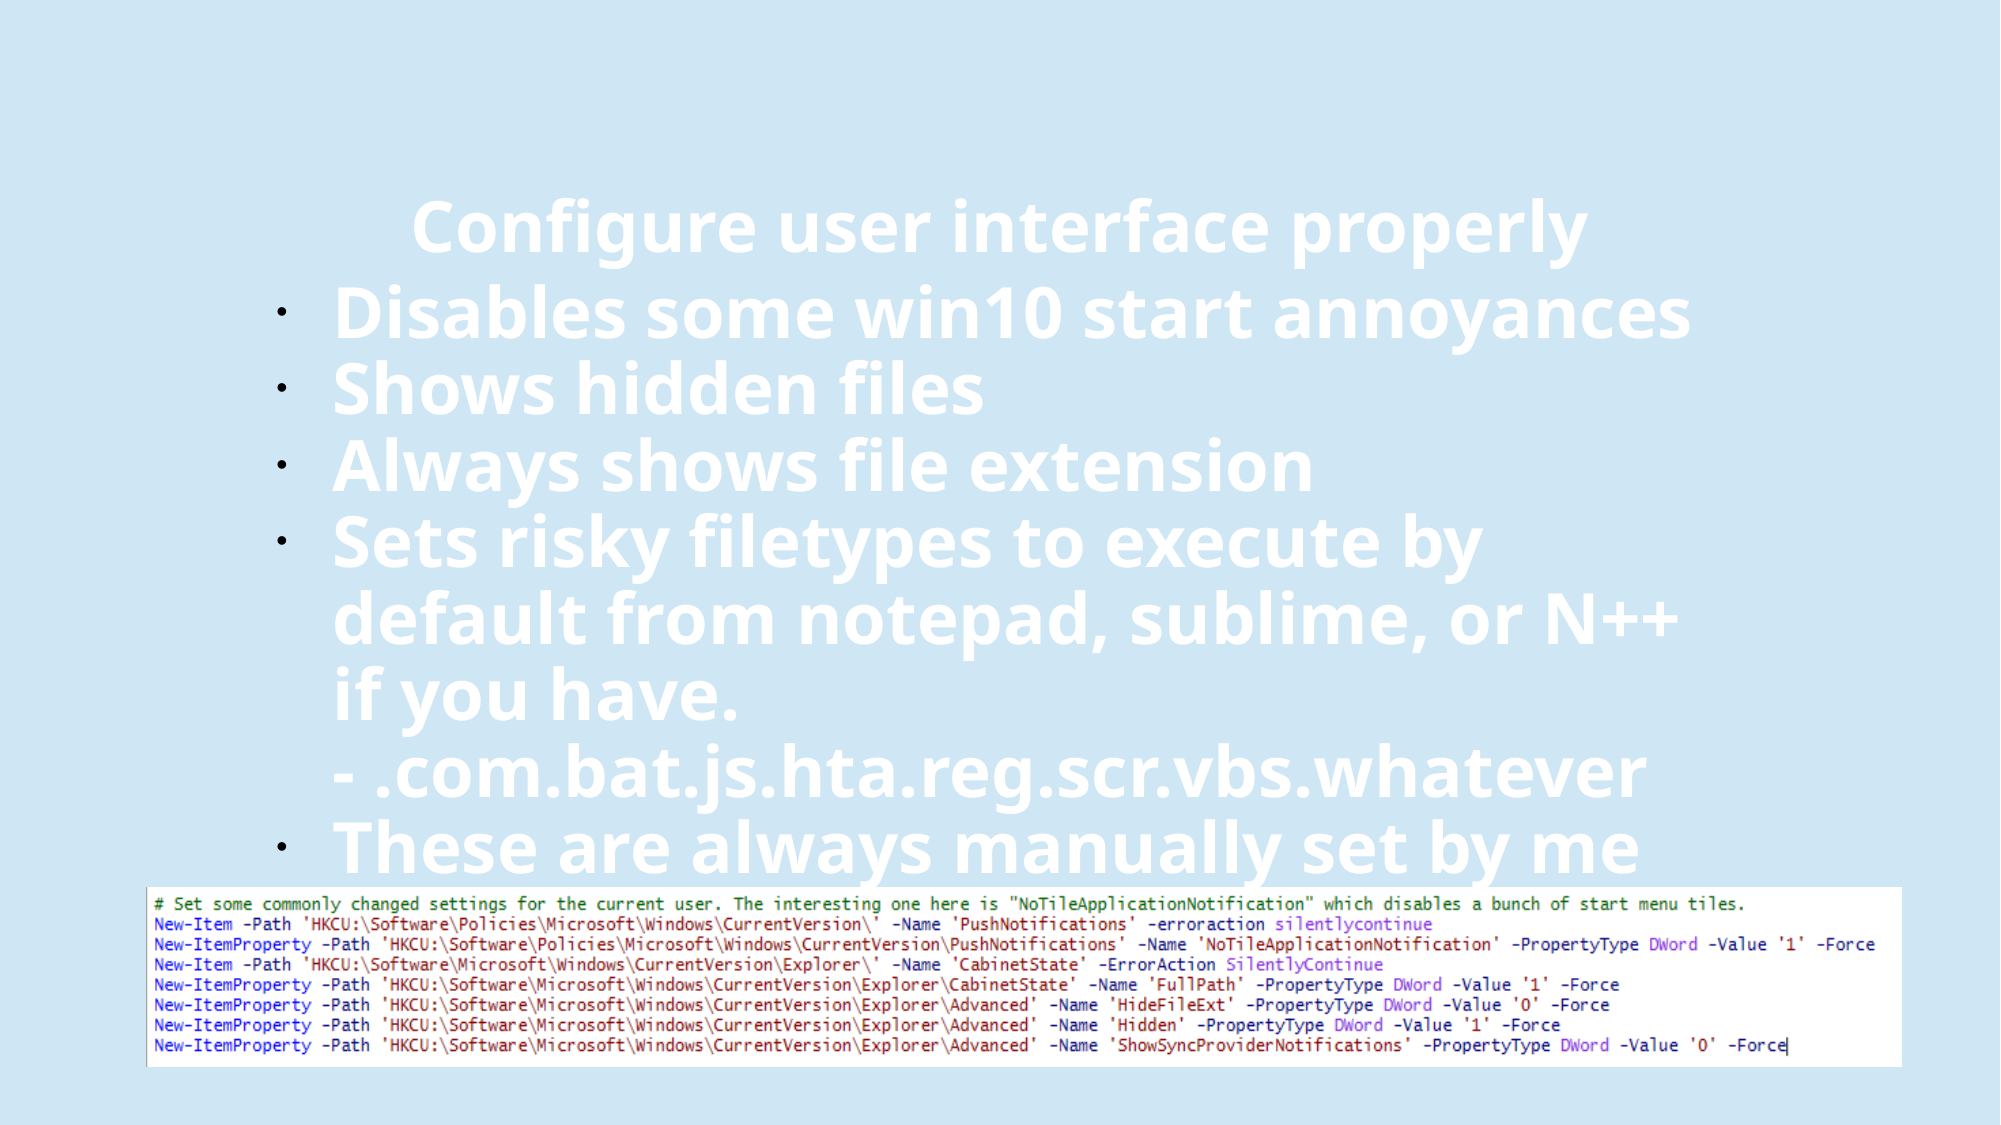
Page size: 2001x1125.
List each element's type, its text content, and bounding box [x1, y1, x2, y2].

subtitle Disables some win10 start annoyances Shows hidden files Always shows file extension Sets risky filetypes to execute by default from notepad, sublime, or N++ if you have. - .com.bat.js.hta.reg.scr.vbs.whatever These are always manually set by me on any system I touch :’( [261, 270, 1739, 744]
title Configure user interface properly [261, 184, 1739, 270]
picture [146, 887, 1902, 1067]
